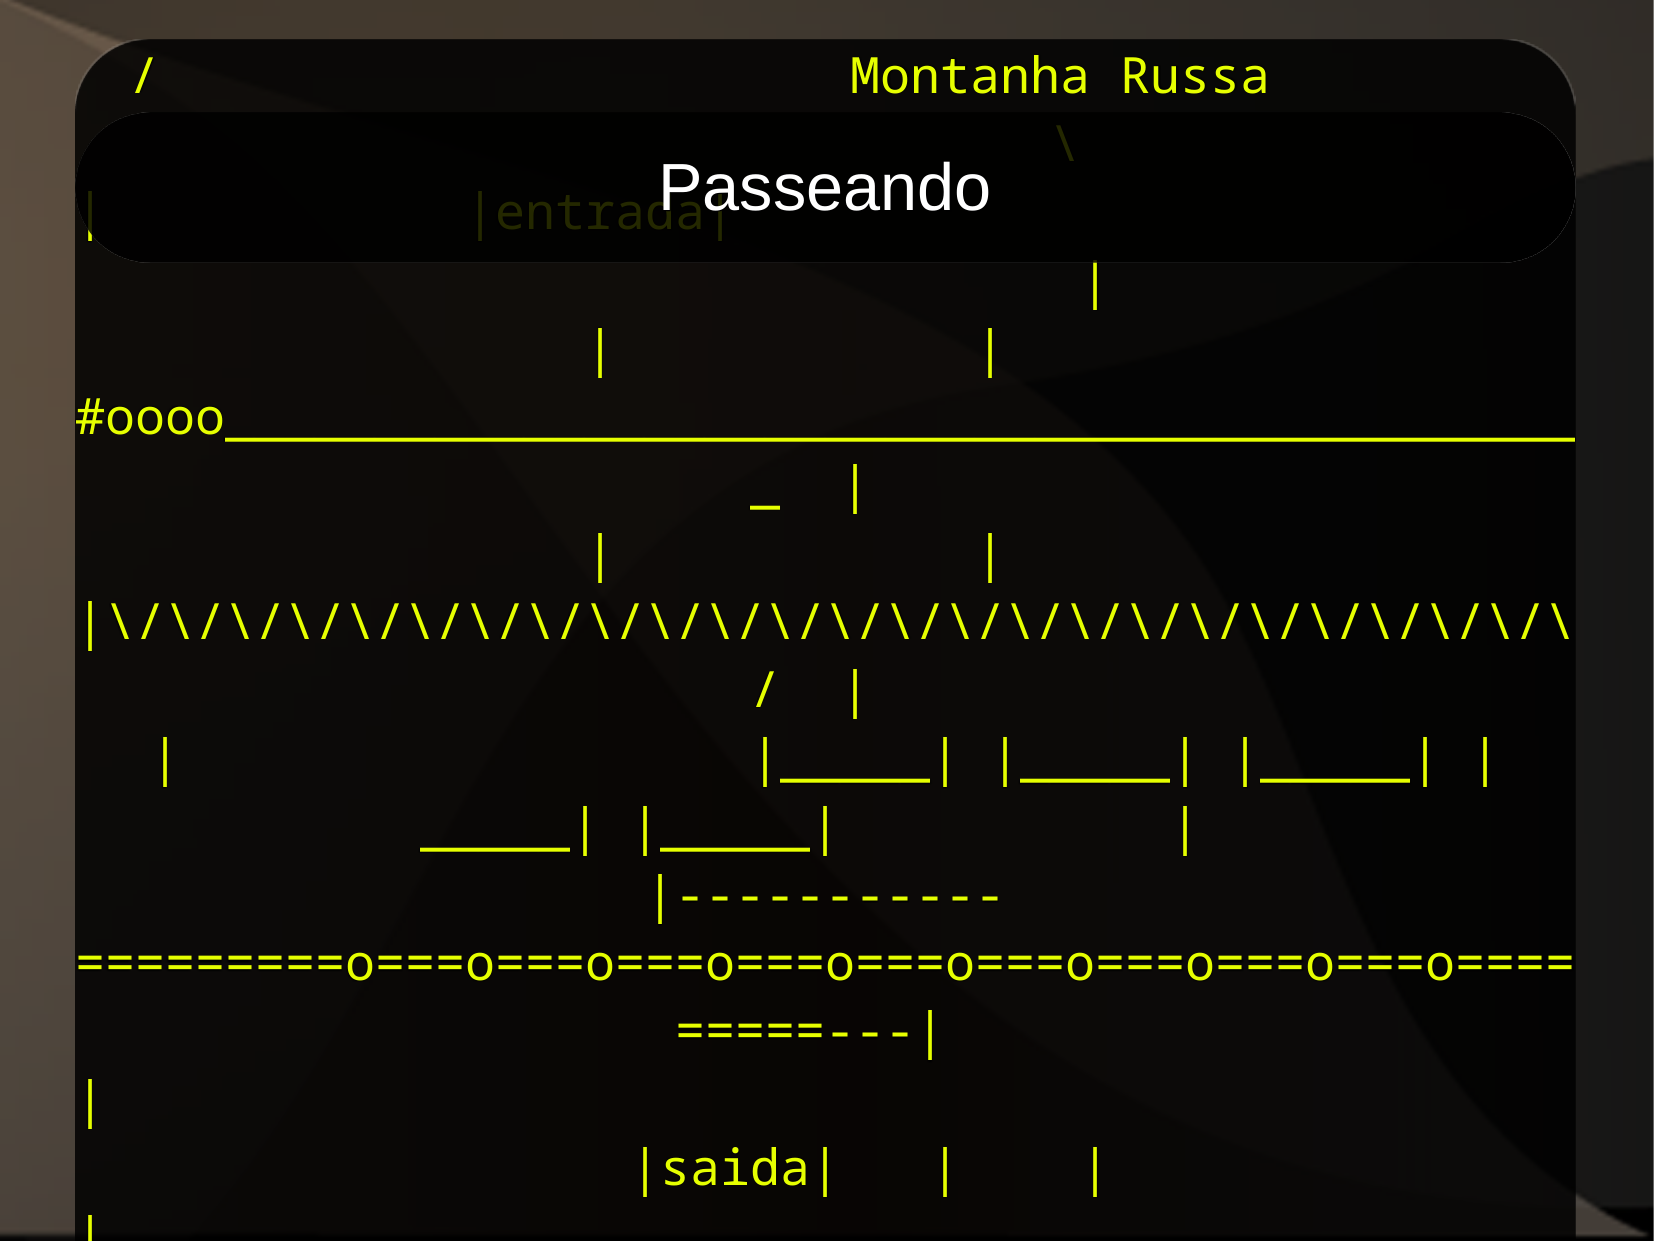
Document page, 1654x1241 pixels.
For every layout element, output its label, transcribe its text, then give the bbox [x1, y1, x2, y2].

text_box Passeando [75, 112, 1576, 263]
picture [0, 0, 1654, 1241]
text_box / Montanha Russa \ | |entrada| | | | #oooo______________________________________________ | | | |\/\/\/\/\/\/\/\/\/\/\/\/\/\/\/\/\/\/\/\/\/\/\/\/\/ | | |_____| |_____| |_____| |_____| |_____| | |-----------=========o===o===o===o===o===o===o===o===o===o=========---| | |saida| | | | |_________| | \ / [75, 475, 1576, 1038]
